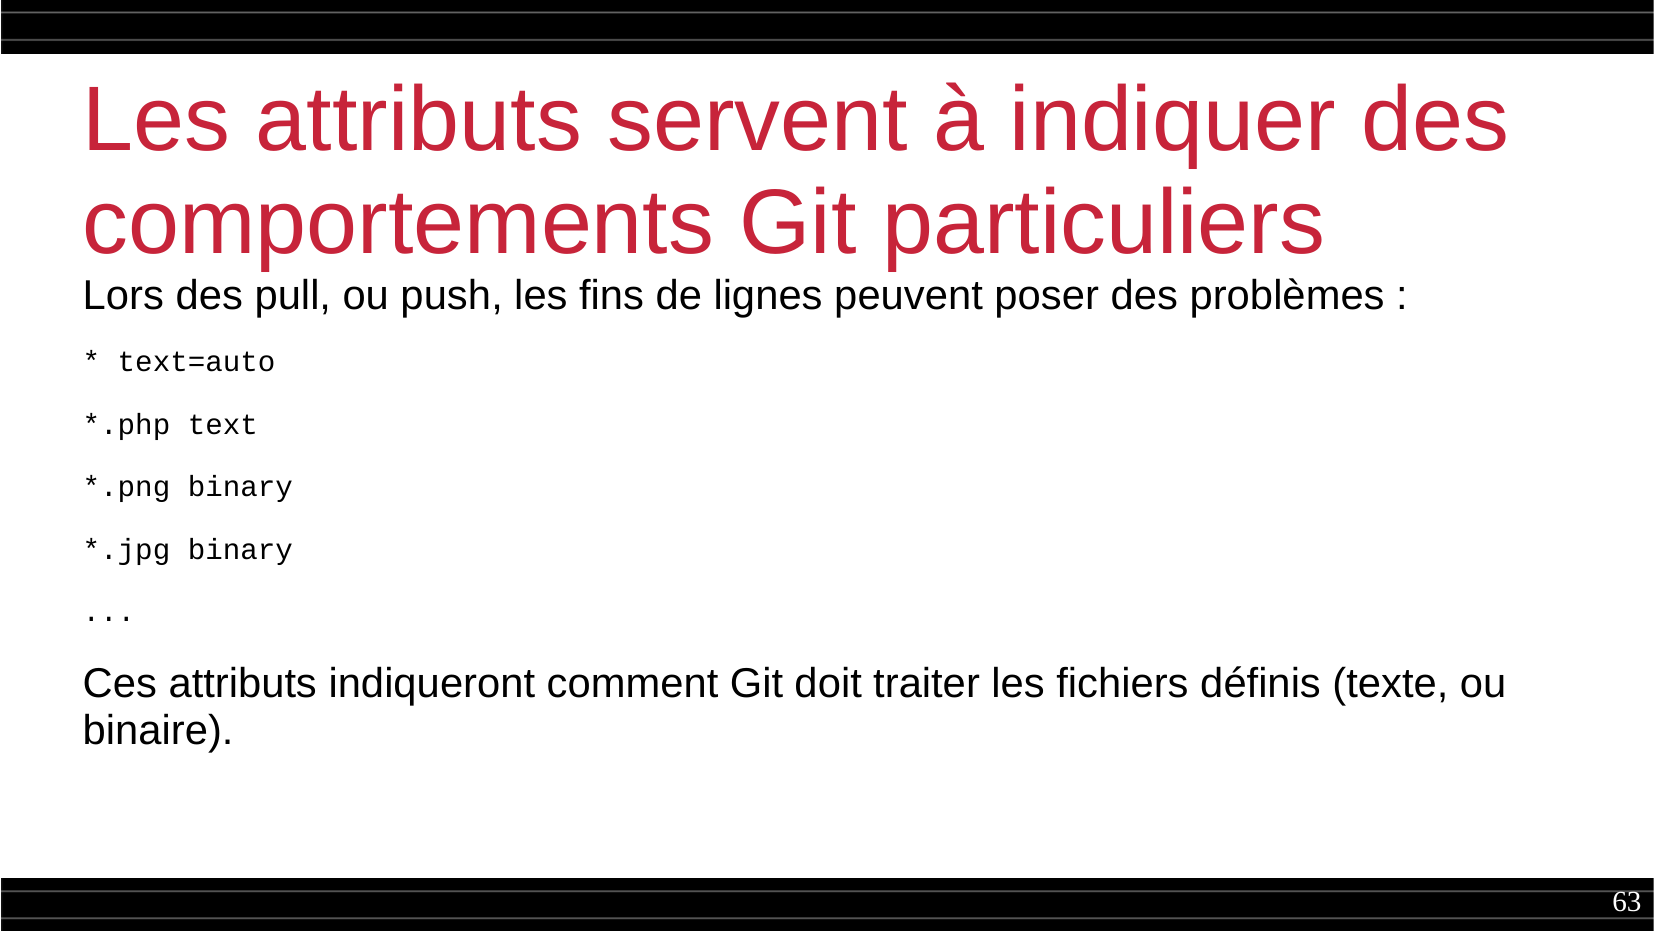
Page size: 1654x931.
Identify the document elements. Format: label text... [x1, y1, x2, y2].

list Lors des pull, ou push, les fins de lignes peuvent poser des problèmes : * text=auto *.php text *.png binary *.jpg binary ... Ces attributs indiqueront comment Git doit traiter les fichiers définis (texte, ou binaire). [82, 271, 1571, 851]
title Les attributs servent à indiquer des comportements Git particuliers [82, 67, 1571, 271]
picture [1, 878, 1654, 931]
picture [1, 0, 1654, 54]
